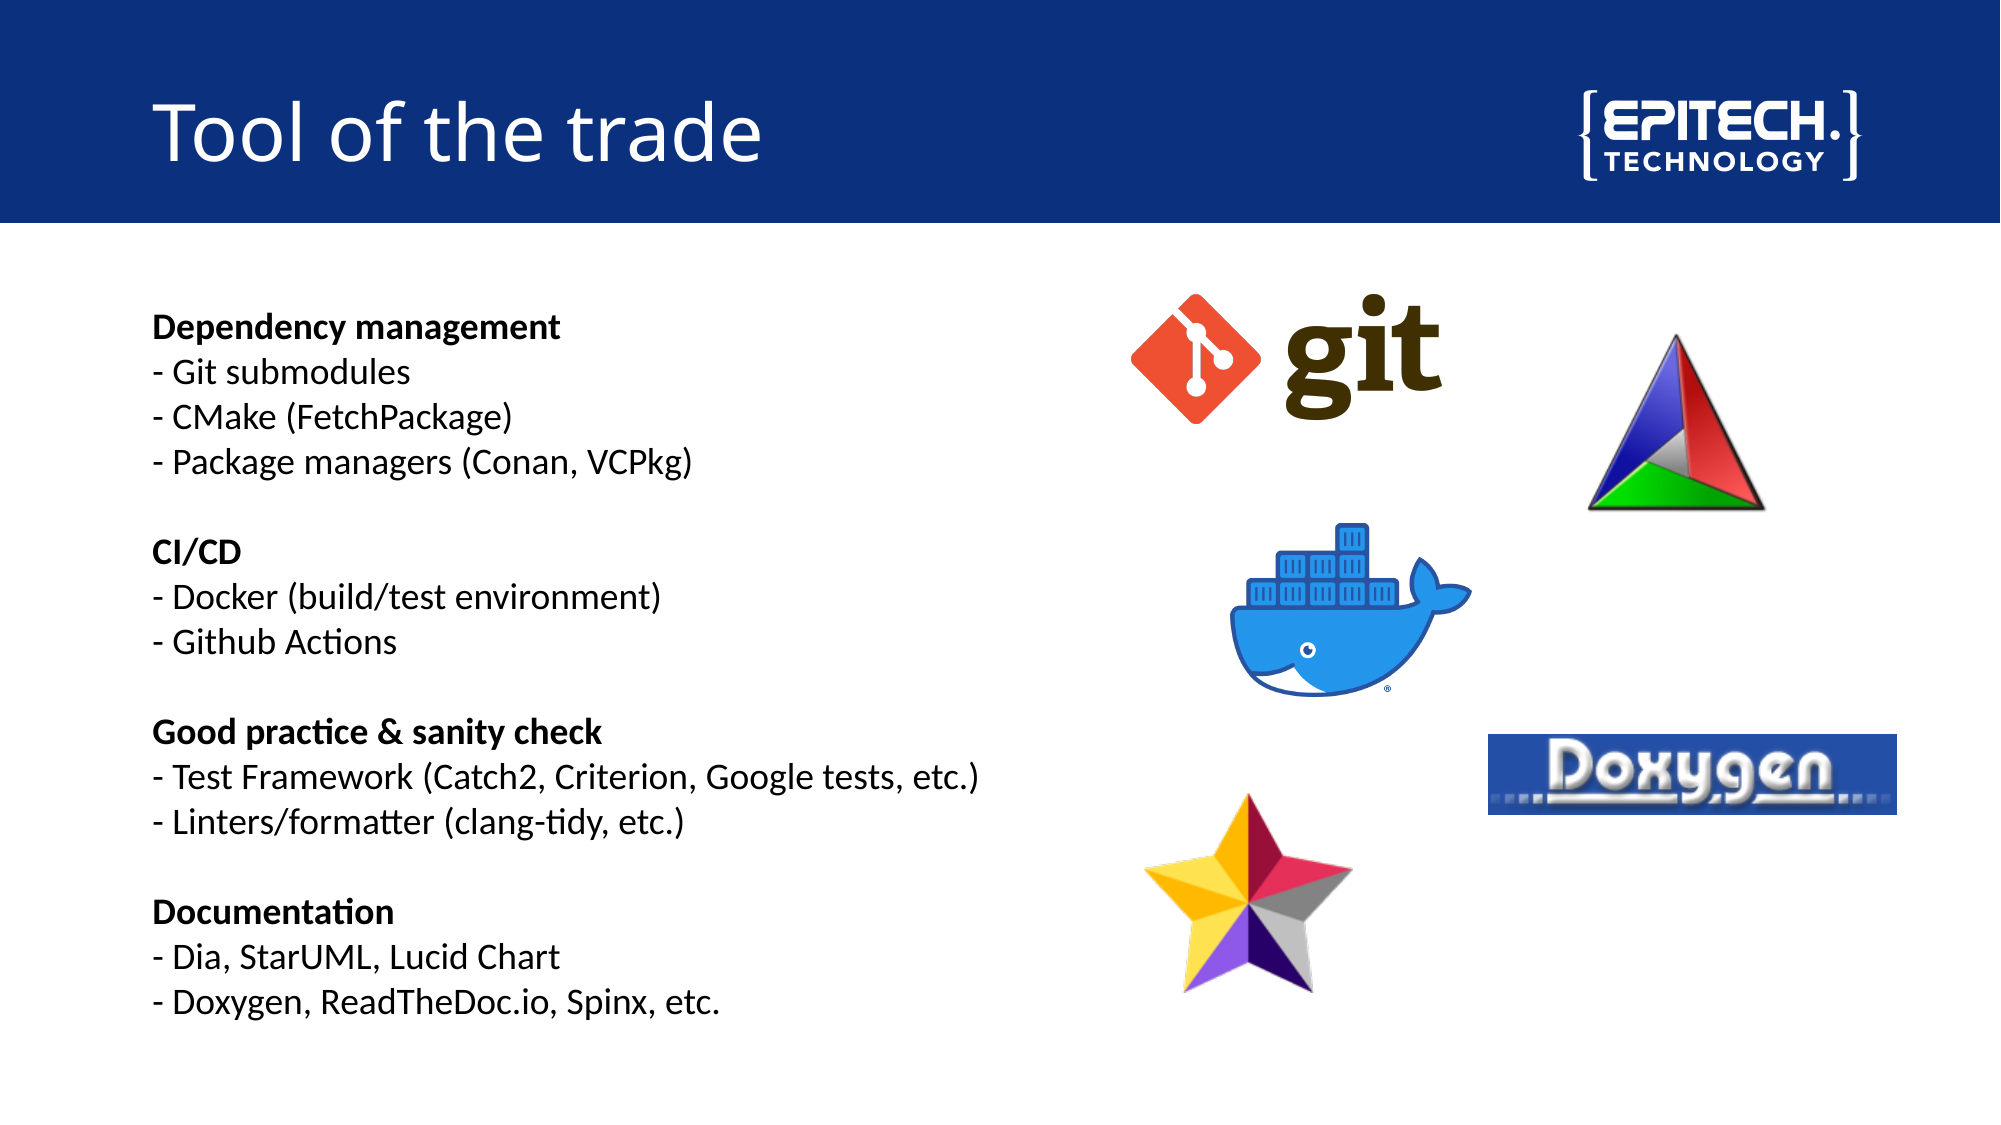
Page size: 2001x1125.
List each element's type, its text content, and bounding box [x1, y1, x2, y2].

picture [1144, 794, 1353, 993]
picture [1488, 734, 1897, 815]
picture [1230, 523, 1472, 697]
picture [1574, 324, 1774, 523]
text_box Dependency management - Git submodules - CMake (FetchPackage) - Package managers (Conan, VCPkg) CI/CD - Docker (build/test environment) - Github Actions Good practice & sanity check - Test Framework (Catch2, Criterion, Google tests, etc.) - Linters/formatter (clang-tidy, etc.) Documentation - Dia, StarUML, Lucid Chart - Doxygen, ReadTheDoc.io, Spinx, etc. [137, 295, 1112, 1038]
title Tool of the trade [137, 59, 1863, 212]
picture [1131, 294, 1442, 424]
